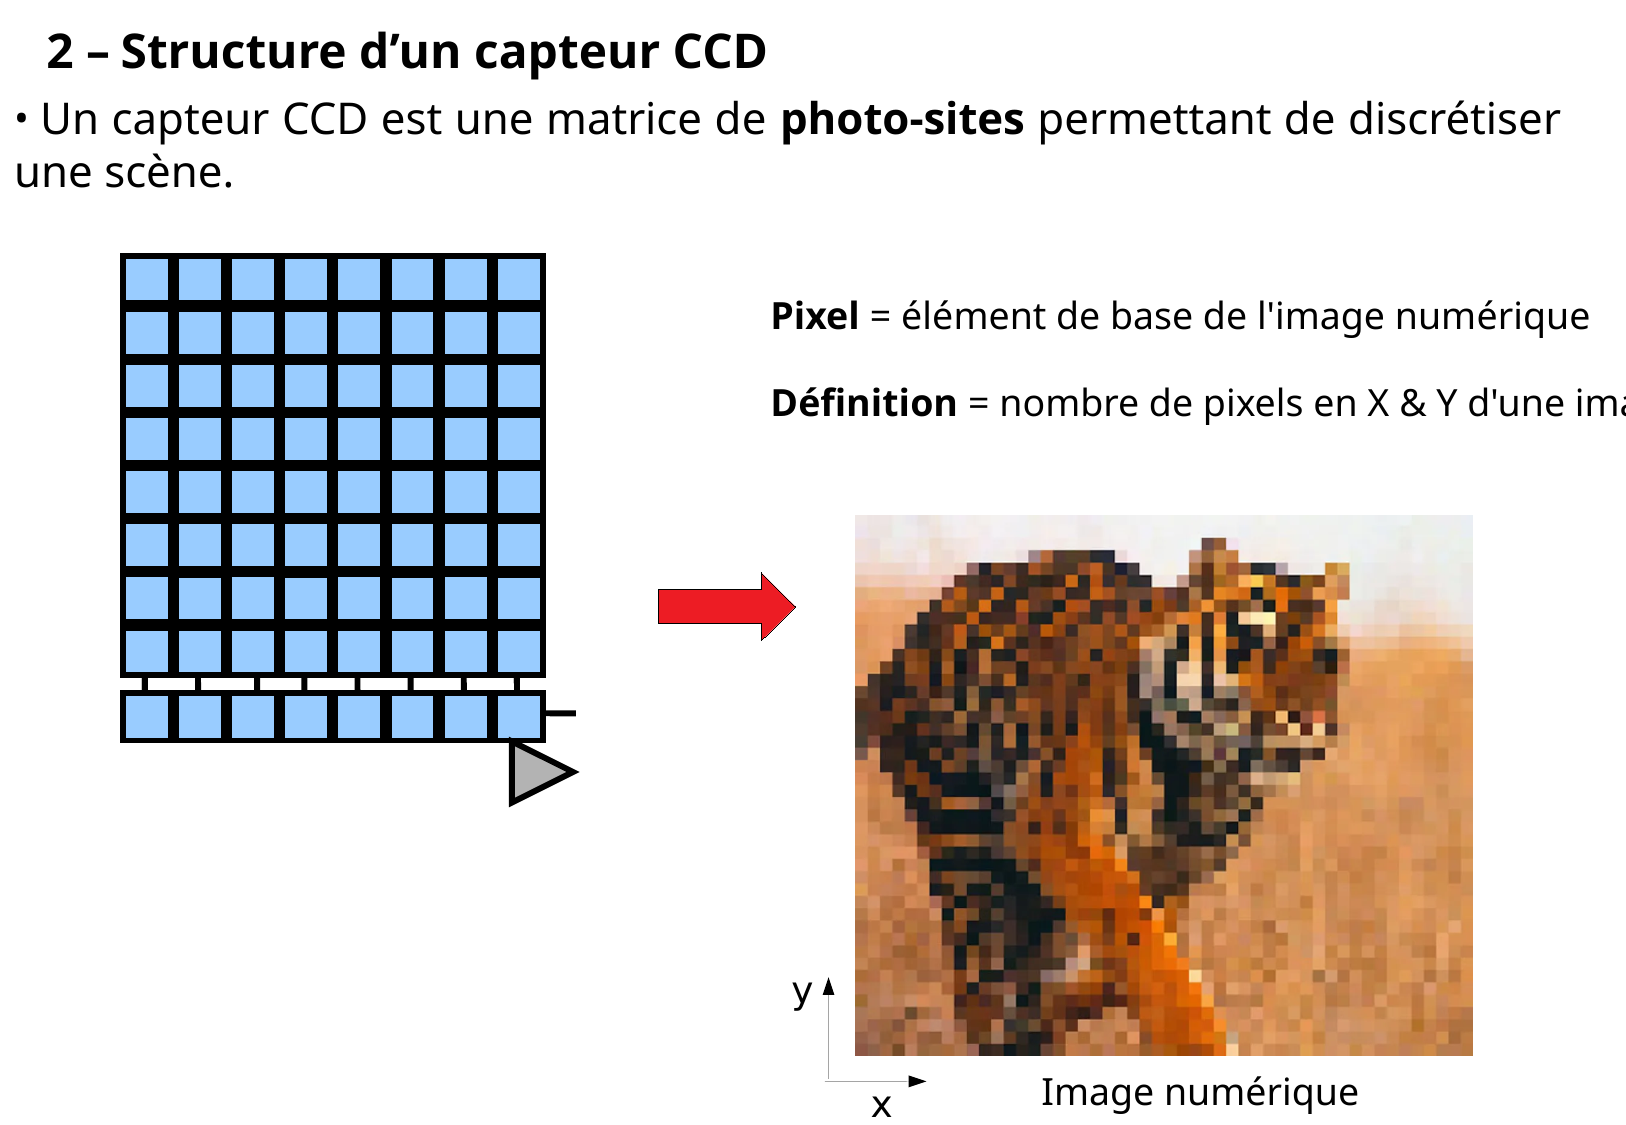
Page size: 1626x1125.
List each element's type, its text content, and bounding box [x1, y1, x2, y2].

text_box [229, 468, 277, 516]
text_box [388, 627, 437, 676]
text_box [122, 308, 171, 357]
text_box [335, 627, 384, 676]
text_box [229, 415, 277, 463]
text_box [441, 692, 490, 741]
text_box Un capteur CCD est une matrice de photo-sites permettant de discrétiser une scène. [0, 84, 1606, 204]
text_box [175, 308, 224, 357]
text_box [1164, 1024, 1544, 1103]
text_box [282, 627, 331, 676]
text_box [229, 255, 277, 304]
text_box [388, 415, 437, 463]
text_box [229, 308, 277, 357]
text_box [388, 692, 437, 741]
text_box [494, 308, 543, 357]
text_box [441, 415, 490, 463]
text_box [658, 572, 796, 641]
text_box [441, 308, 490, 357]
text_box [122, 574, 171, 623]
text_box [175, 255, 224, 304]
text_box [122, 468, 171, 516]
text_box [229, 574, 277, 623]
text_box [335, 415, 384, 463]
text_box [335, 468, 384, 516]
text_box [441, 361, 490, 410]
text_box [282, 692, 331, 741]
text_box [441, 255, 490, 304]
text_box [229, 361, 277, 410]
text_box [388, 308, 437, 357]
text_box [122, 627, 171, 676]
text_box [388, 574, 437, 623]
text_box [388, 468, 437, 516]
text_box [441, 521, 490, 570]
text_box [175, 468, 224, 516]
text_box [494, 574, 543, 623]
text_box [282, 308, 331, 357]
text_box [388, 361, 437, 410]
text_box x [855, 1075, 908, 1125]
text_box [388, 521, 437, 570]
text_box Image numérique [1026, 1062, 1402, 1125]
text_box [175, 692, 224, 741]
text_box [441, 468, 490, 516]
text_box [441, 574, 490, 623]
text_box [282, 361, 331, 410]
picture [855, 515, 1473, 1056]
text_box [494, 468, 543, 516]
text_box [494, 521, 543, 570]
text_box [122, 255, 171, 304]
text_box [282, 255, 331, 304]
text_box [229, 627, 277, 676]
text_box [335, 361, 384, 410]
text_box [175, 574, 224, 623]
text_box [175, 361, 224, 410]
text_box [122, 361, 171, 410]
text_box y [776, 961, 829, 1021]
text_box [335, 255, 384, 304]
text_box Pixel = élément de base de l'image numérique Définition = nombre de pixels en X & Y d'une image numérique [755, 287, 1626, 521]
text_box [229, 521, 277, 570]
text_box [175, 627, 224, 676]
text_box [122, 521, 171, 570]
text_box [494, 692, 574, 803]
text_box [335, 308, 384, 357]
text_box [494, 255, 543, 304]
text_box [175, 521, 224, 570]
text_box [441, 627, 490, 676]
text_box [494, 627, 543, 676]
text_box [282, 468, 331, 516]
text_box [282, 574, 331, 623]
text_box [122, 415, 171, 463]
text_box [282, 521, 331, 570]
text_box [388, 255, 437, 304]
text_box [282, 415, 331, 463]
text_box [335, 521, 384, 570]
text_box [175, 415, 224, 463]
text_box [335, 574, 384, 623]
text_box [335, 692, 384, 741]
text_box [229, 692, 277, 741]
text_box [494, 361, 543, 410]
text_box 2 – Structure d’un capteur CCD [32, 13, 784, 84]
text_box [494, 415, 543, 463]
text_box [122, 692, 171, 741]
